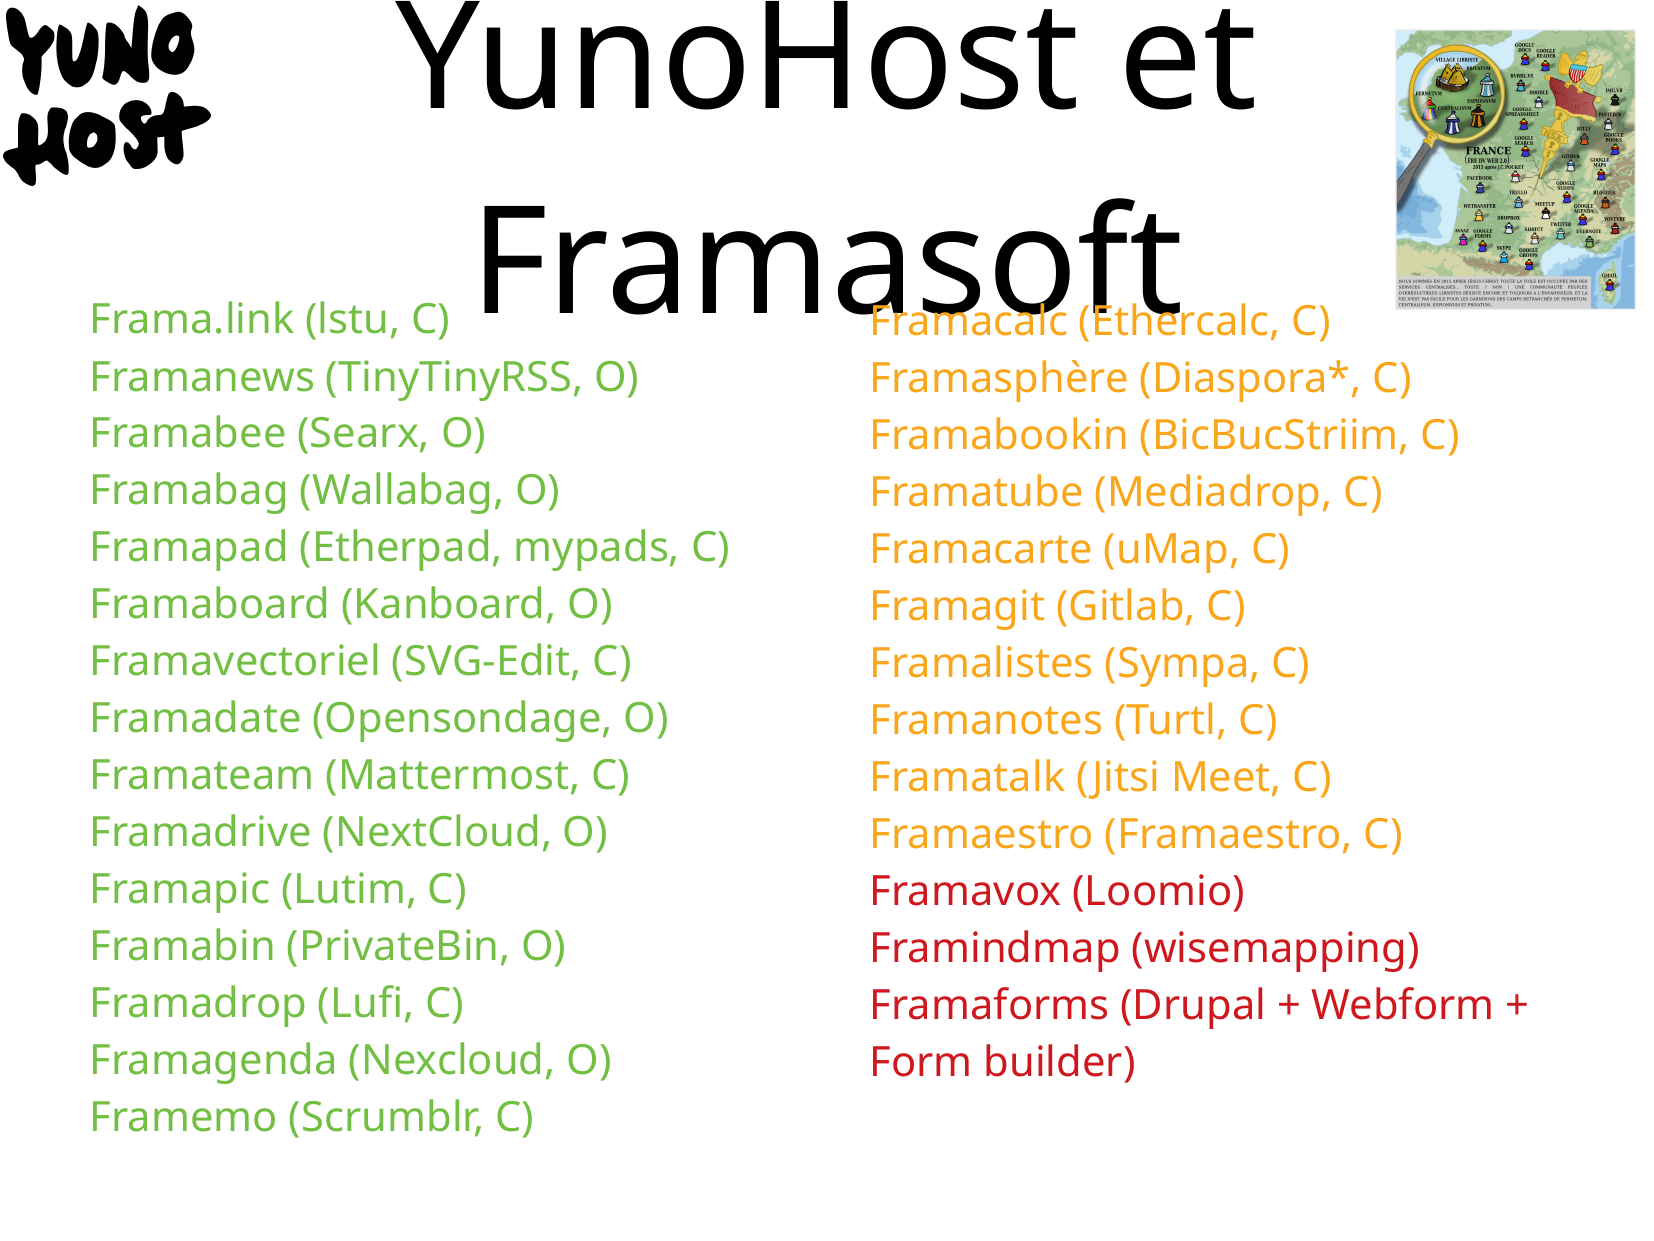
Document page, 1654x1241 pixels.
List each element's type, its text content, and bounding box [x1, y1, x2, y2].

picture [3, 5, 211, 186]
title YunoHost et Framasoft [82, 49, 1395, 257]
text_box Frama.link (lstu, C) Framanews (TinyTinyRSS, O) Framabee (Searx, O) Framabag (Wallabag, O) Framapad (Etherpad, mypads, C) Framaboard (Kanboard, O) Framavectoriel (SVG-Edit, C) Framadate (Opensondage, O) Framateam (Mattermost, C) Framadrive (NextCloud, O) Framapic (Lutim, C) Framabin (PrivateBin, O) Framadrop (Lufi, C) Framagenda (Nexcloud, O) Framemo (Scrumblr, C) [75, 281, 796, 1241]
picture [1395, 29, 1636, 310]
text_box Framacalc (Ethercalc, C) Framasphère (Diaspora*, C) Framabookin (BicBucStriim, C) Framatube (Mediadrop, C) Framacarte (uMap, C) Framagit (Gitlab, C) Framalistes (Sympa, C) Framanotes (Turtl, C) Framatalk (Jitsi Meet, C) Framaestro (Framaestro, C) Framavox (Loomio) Framindmap (wisemapping) Framaforms (Drupal + Webform + Form builder) [855, 283, 1576, 1241]
